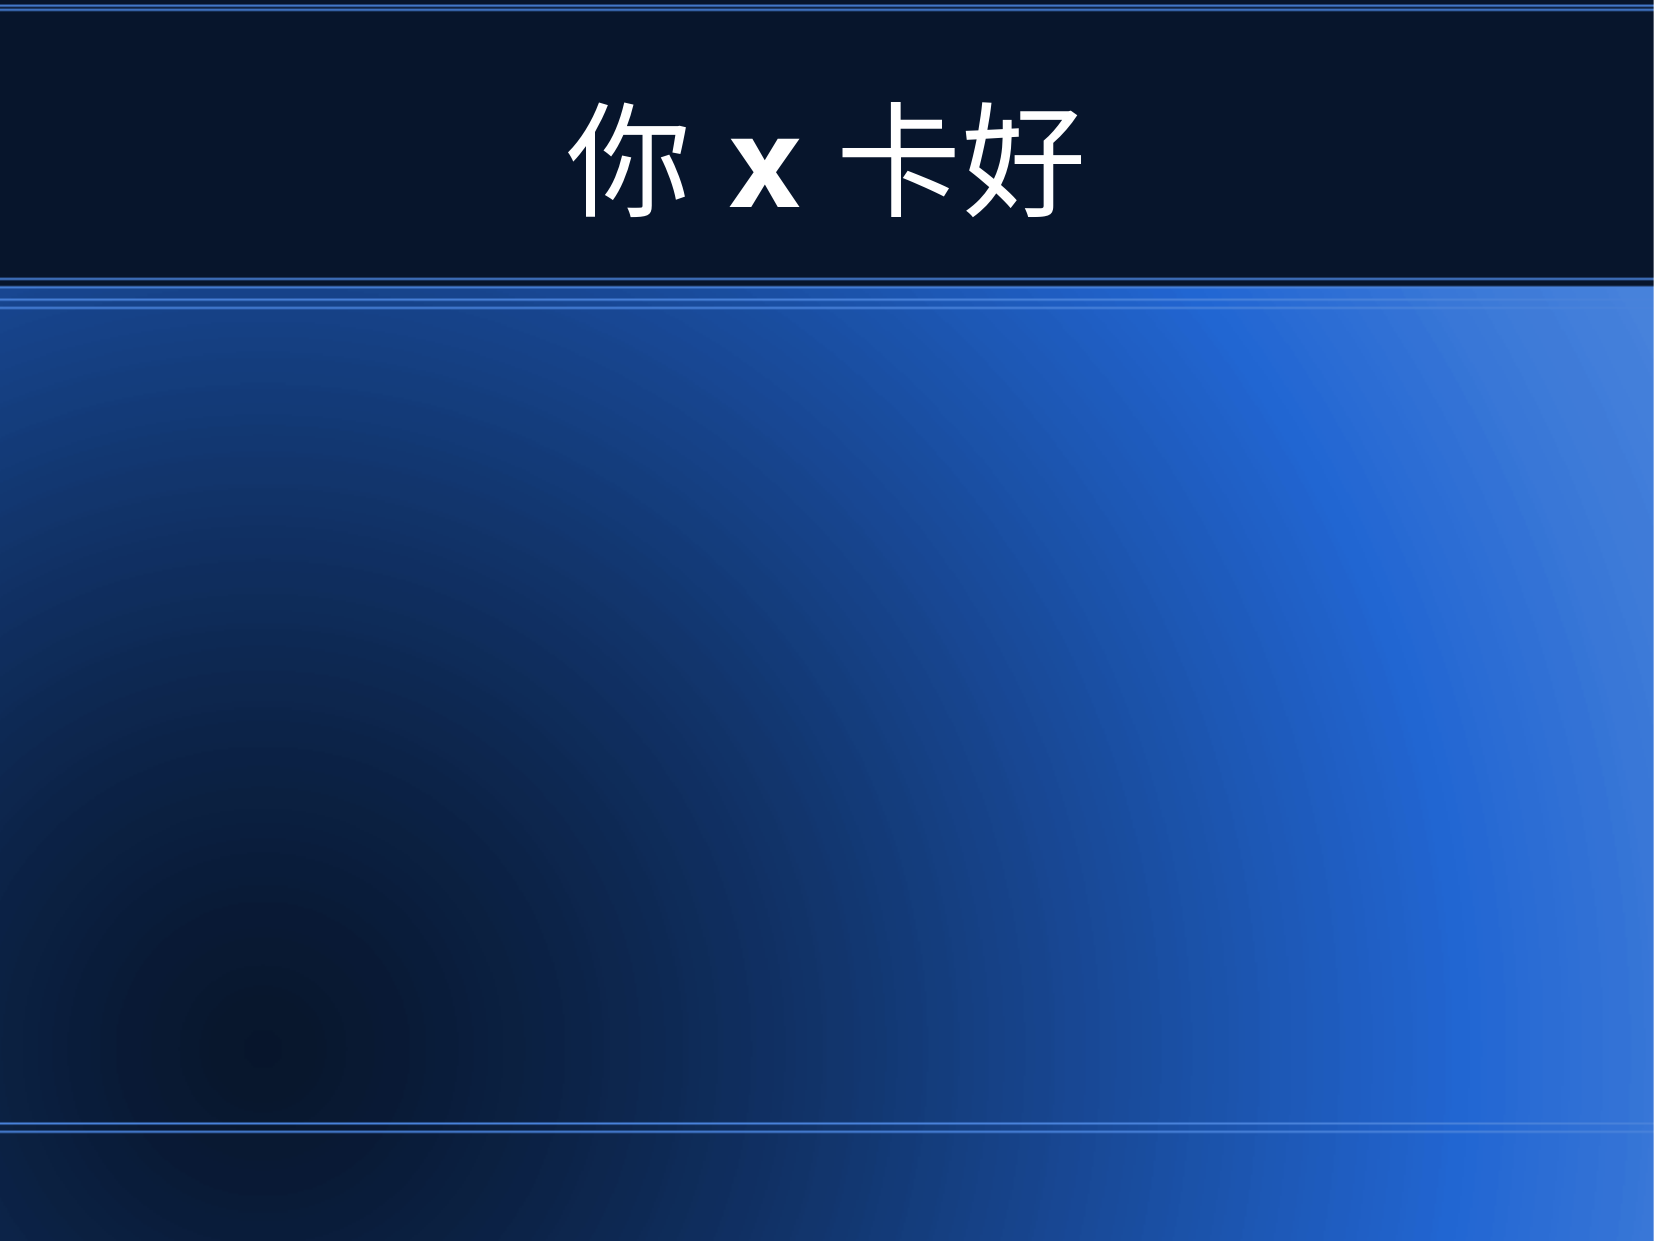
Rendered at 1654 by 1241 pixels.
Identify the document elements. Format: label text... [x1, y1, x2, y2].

title 你x卡好 [82, 49, 1571, 257]
picture [0, 0, 1654, 1241]
